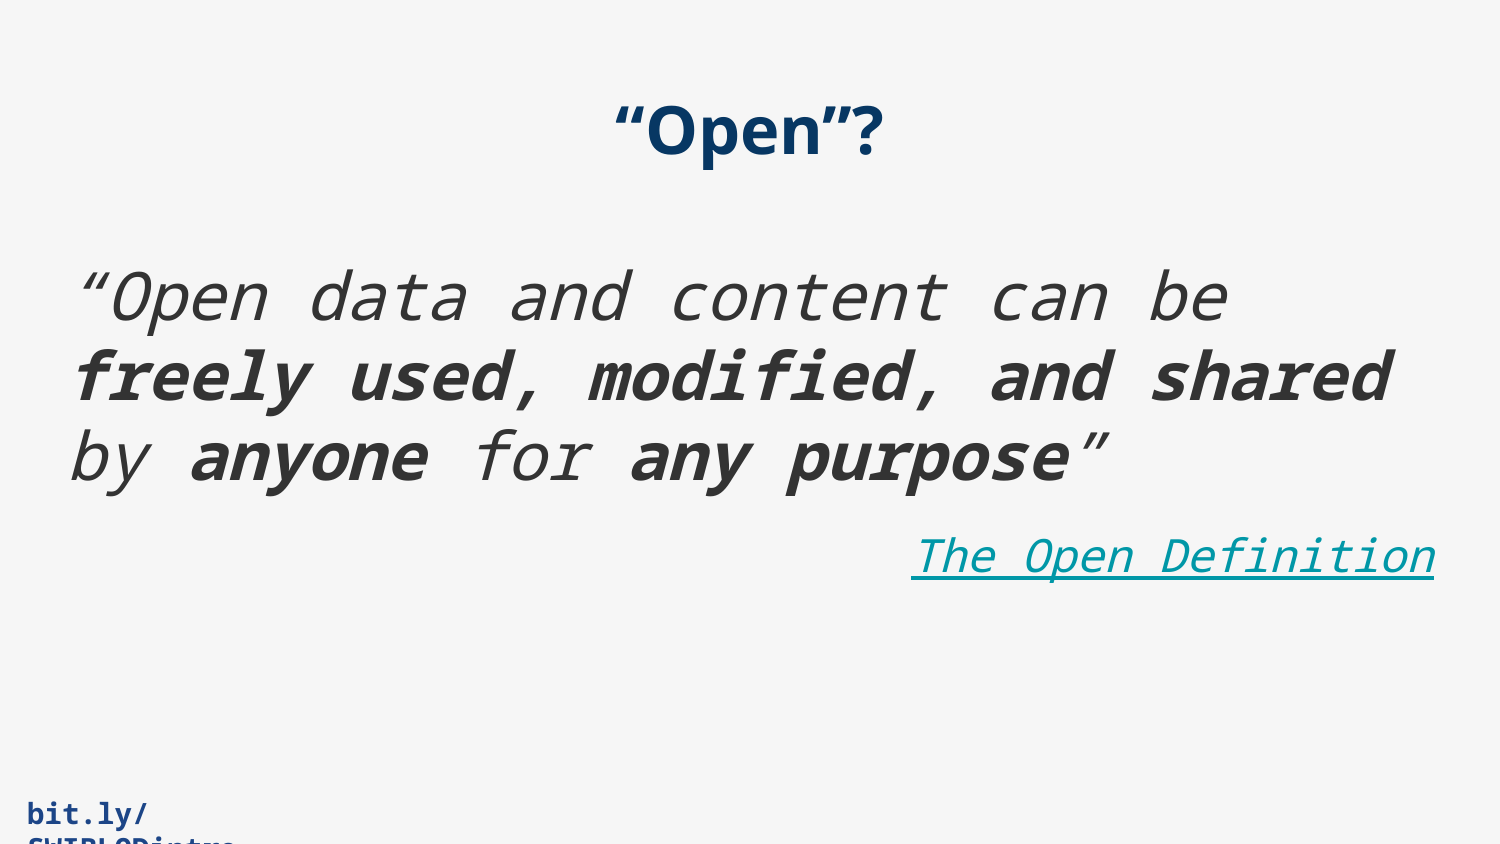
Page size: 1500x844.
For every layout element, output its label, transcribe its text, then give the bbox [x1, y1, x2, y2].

title “Open”? [51, 72, 1449, 189]
list “Open data and content can be freely used, modified, and shared by anyone for any purpose” The Open Definition [51, 199, 1449, 645]
